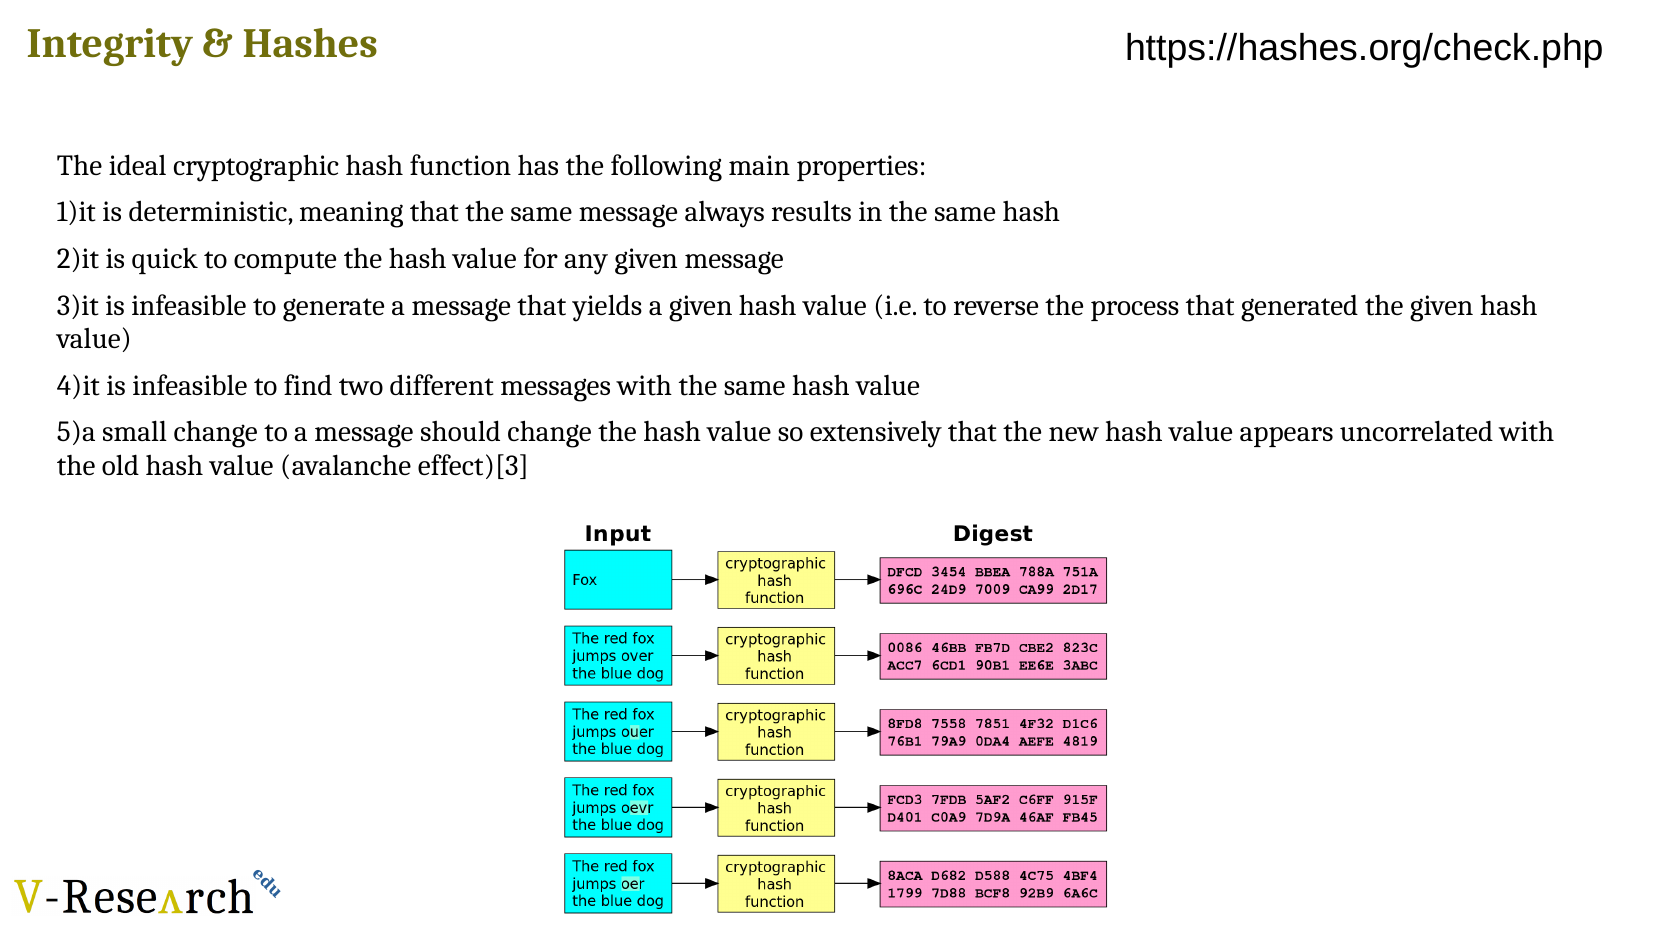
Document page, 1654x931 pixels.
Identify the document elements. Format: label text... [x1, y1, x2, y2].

picture [555, 515, 1116, 922]
text_box edu [222, 847, 333, 931]
picture [11, 876, 255, 916]
text_box The ideal cryptographic hash function has the following main properties: it is deterministic, meaning that the same message always results in the same hash it is quick to compute the hash value for any given message it is infeasible to generate a message that yields a given hash value (i.e. to reverse the process that generated the given hash value) it is infeasible to find two different messages with the same hash value a small change to a message should change the hash value so extensively that the new hash value appears uncorrelated with the old hash value (avalanche effect)[3] [42, 141, 1595, 543]
text_box https://hashes.org/check.php [1110, 19, 1619, 77]
text_box Integrity & Hashes [11, 12, 402, 77]
